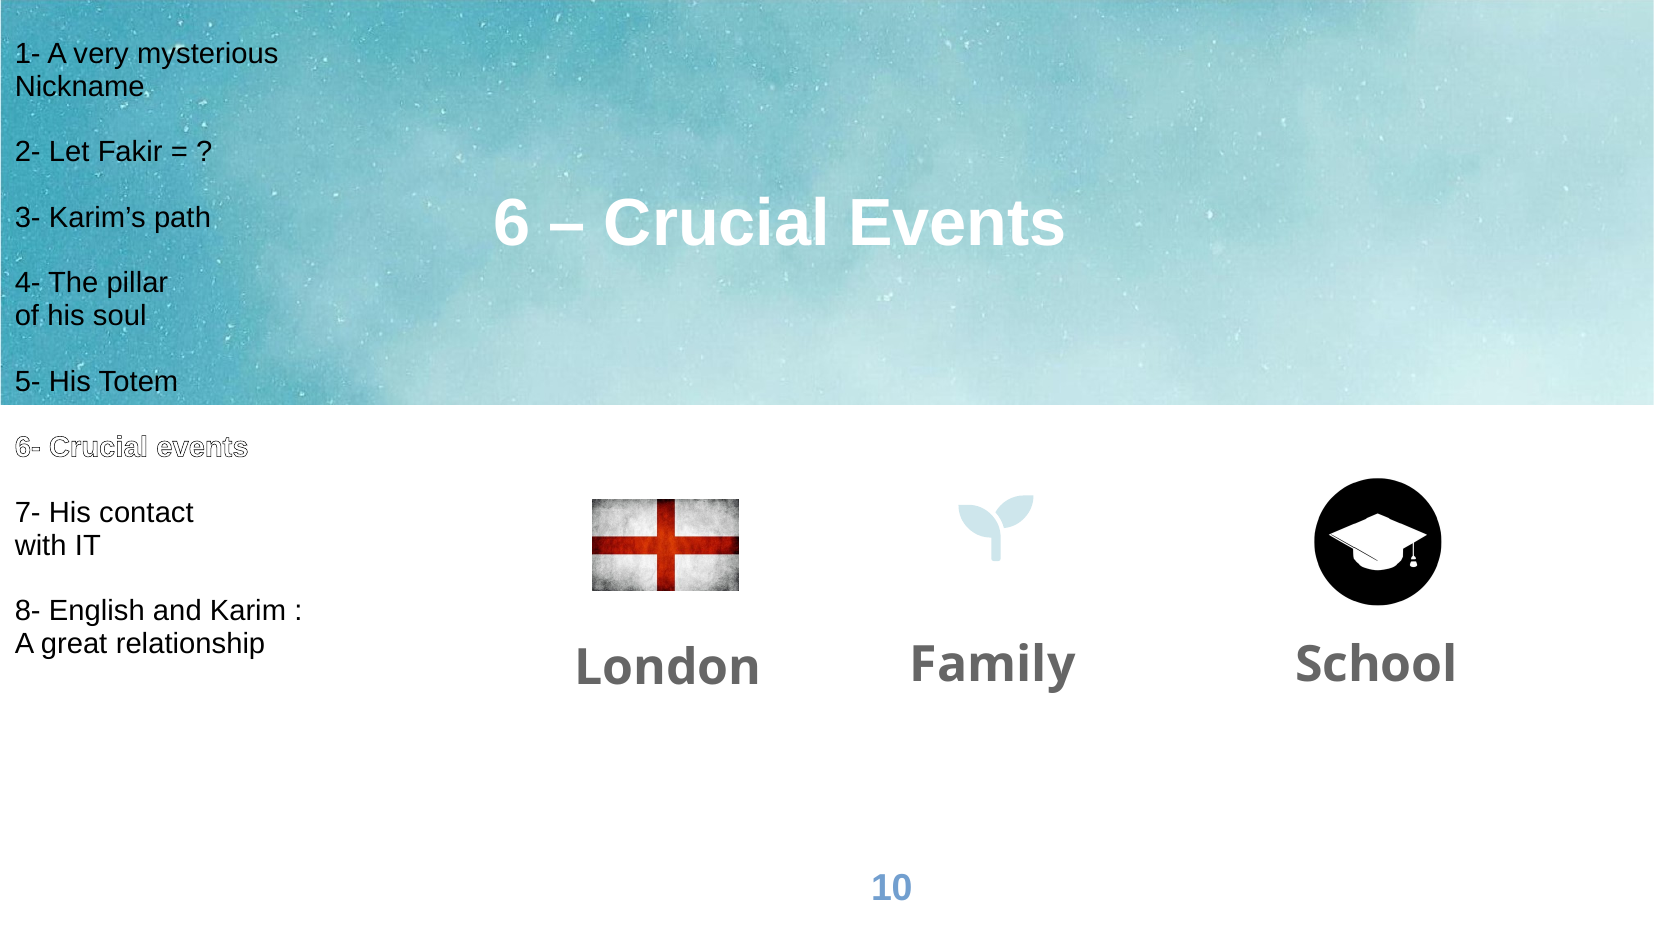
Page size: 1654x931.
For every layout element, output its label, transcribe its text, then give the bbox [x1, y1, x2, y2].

picture [592, 499, 739, 591]
text_box 1- A very mysterious Nickname 2- Let Fakir = ? 3- Karim’s path 4- The pillar of his soul 5- His Totem 6- Crucial events 7- His contact with IT 8- English and Karim : A great relationship [0, 29, 502, 886]
picture [502, 362, 1653, 405]
picture [2, 1, 1653, 177]
text_box 6 – Crucial Events [502, 177, 1654, 362]
text_box <numéro> [856, 858, 1577, 916]
text_box Family [767, 620, 1151, 704]
text_box School [1151, 620, 1602, 704]
text_box London [502, 623, 893, 709]
text_box [958, 504, 1001, 562]
text_box [995, 495, 1034, 529]
picture [1308, 472, 1447, 611]
